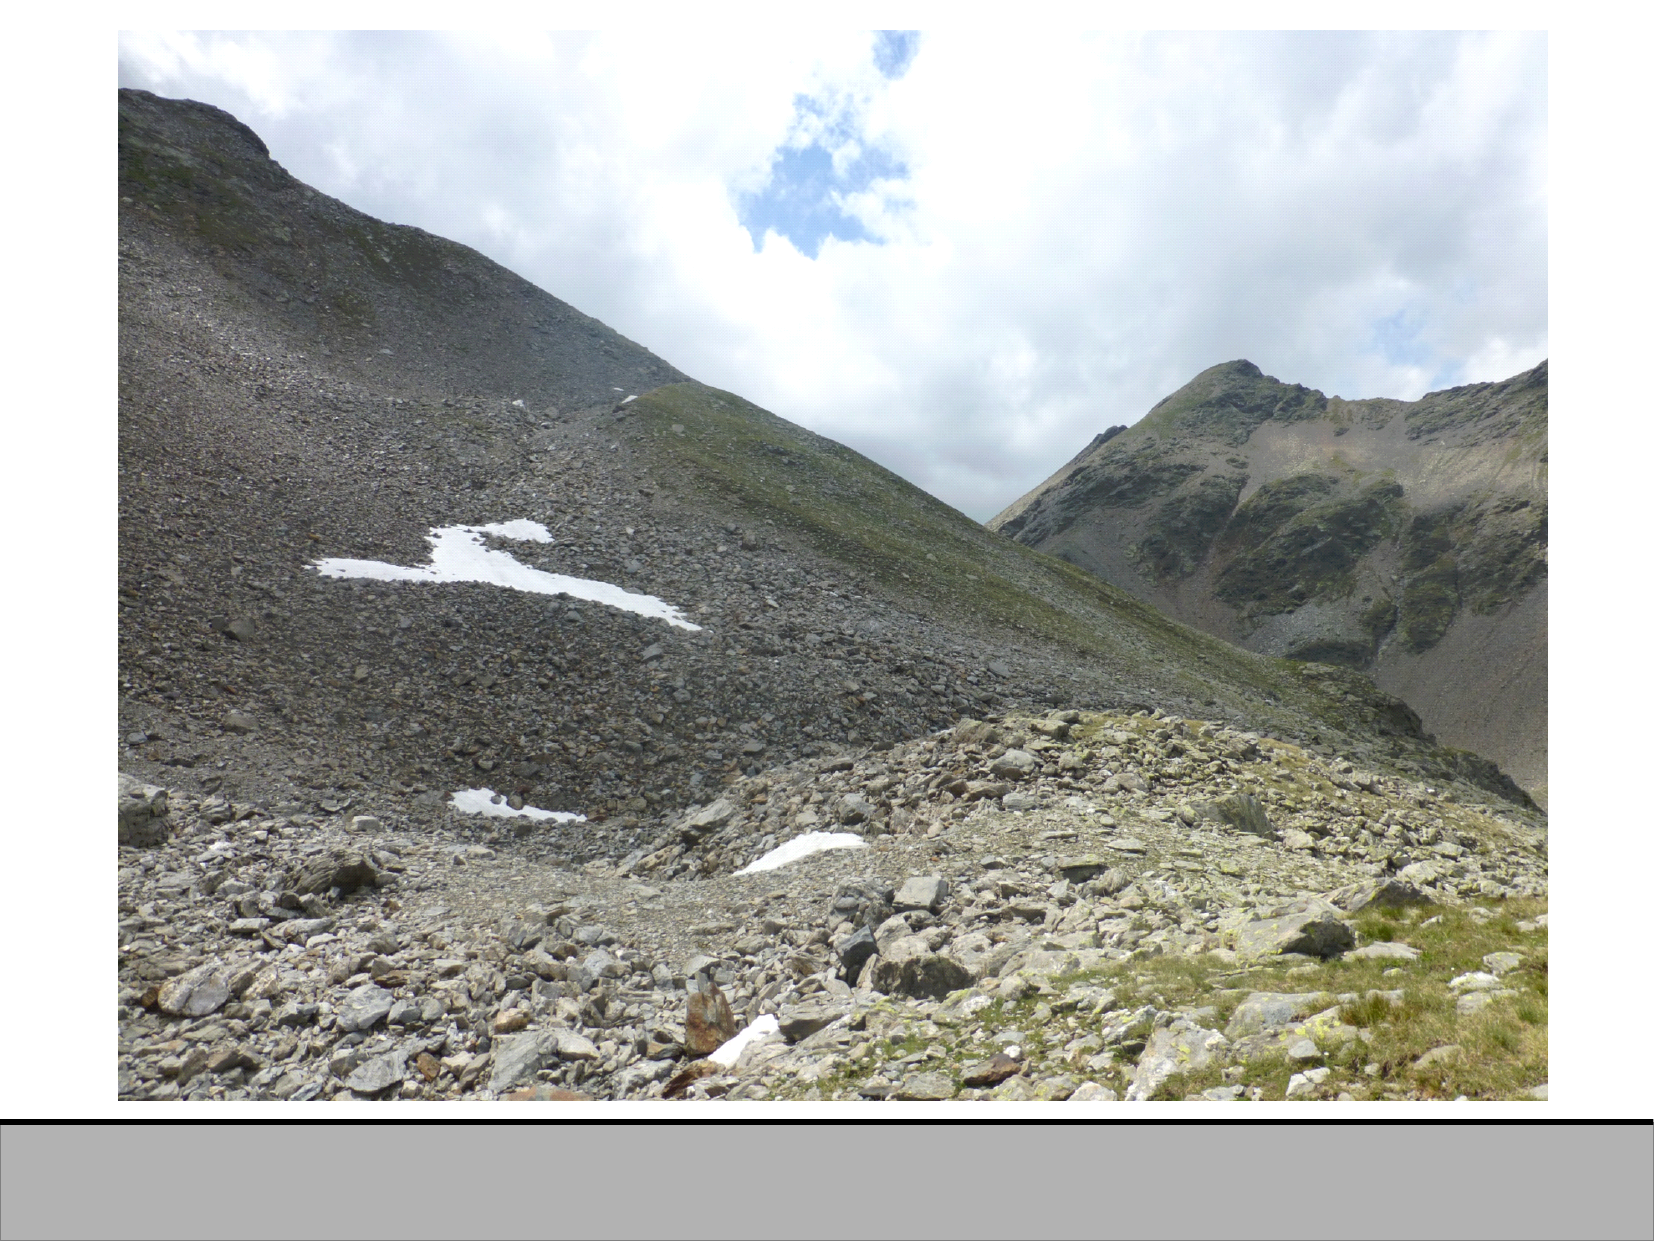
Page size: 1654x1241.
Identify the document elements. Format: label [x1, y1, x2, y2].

picture [118, 30, 1548, 1101]
text_box [0, 1125, 1654, 1241]
